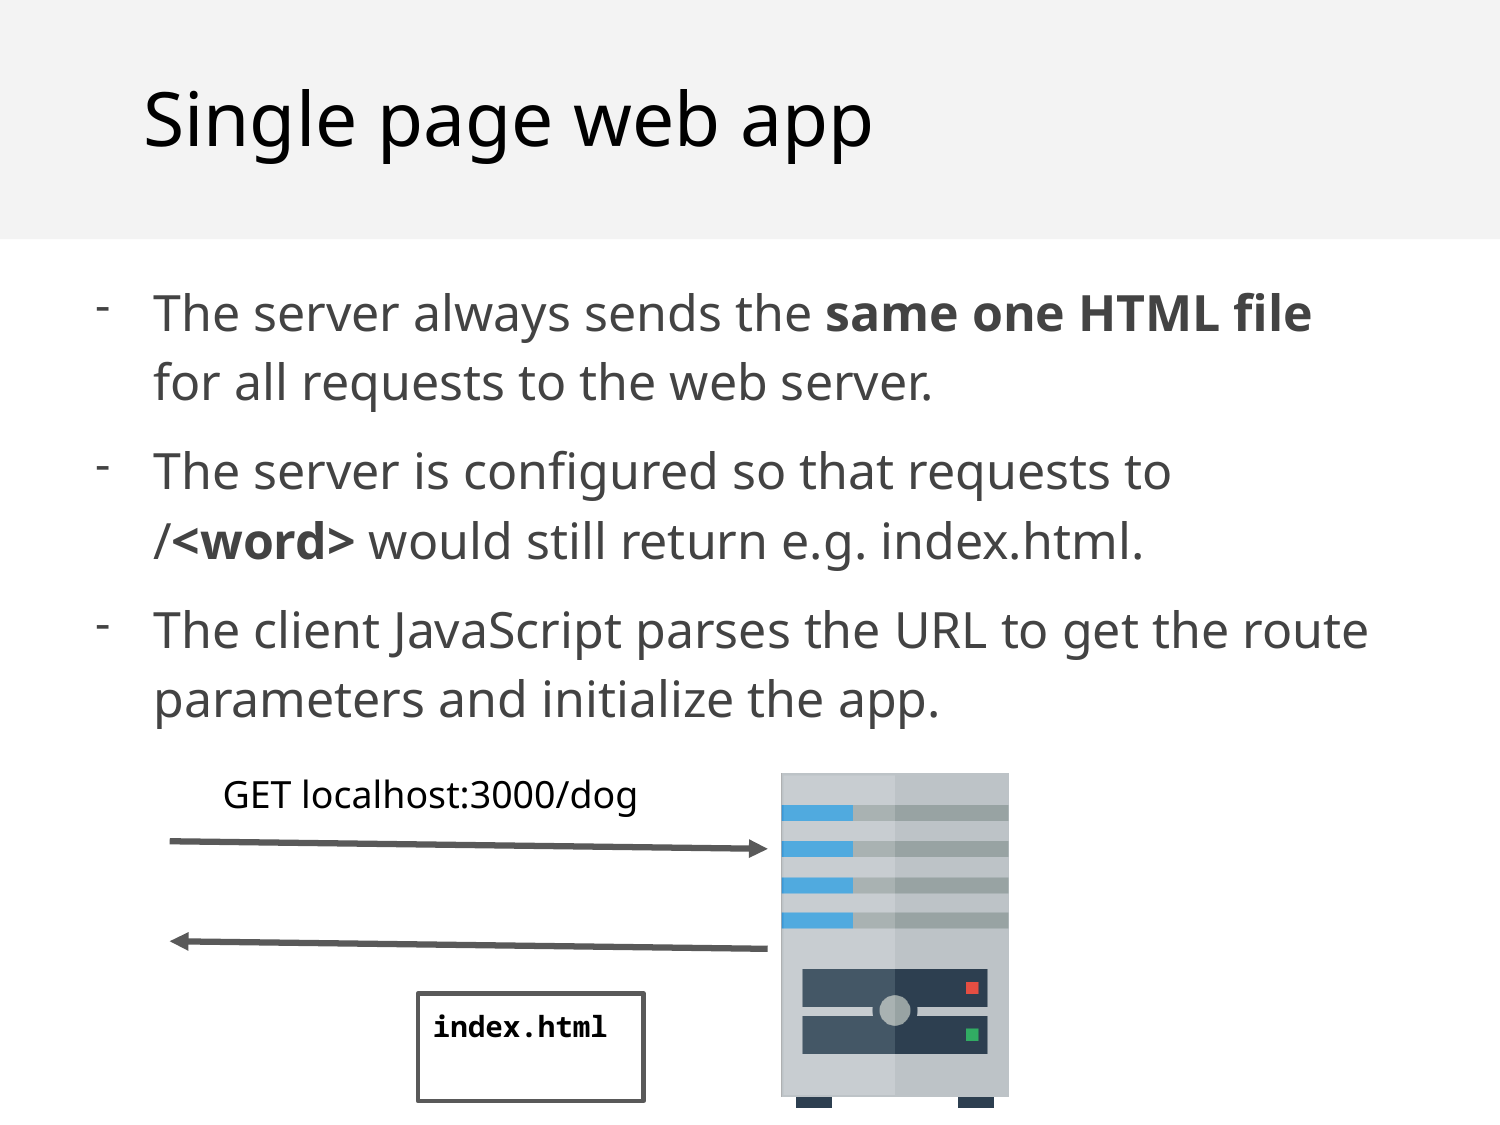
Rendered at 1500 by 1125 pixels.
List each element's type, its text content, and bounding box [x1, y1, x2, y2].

text_box index.html [417, 993, 644, 1101]
text_box GET localhost:3000/dog [207, 755, 1473, 897]
picture [713, 897, 1072, 1124]
title Single page web app [128, 56, 1372, 183]
list The server always sends the same one HTML file for all requests to the web server. The server is configured so that requests to /<word> would still return e.g. index.html. The client JavaScript parses the URL to get the route parameters and initialize the app. [63, 257, 1386, 757]
